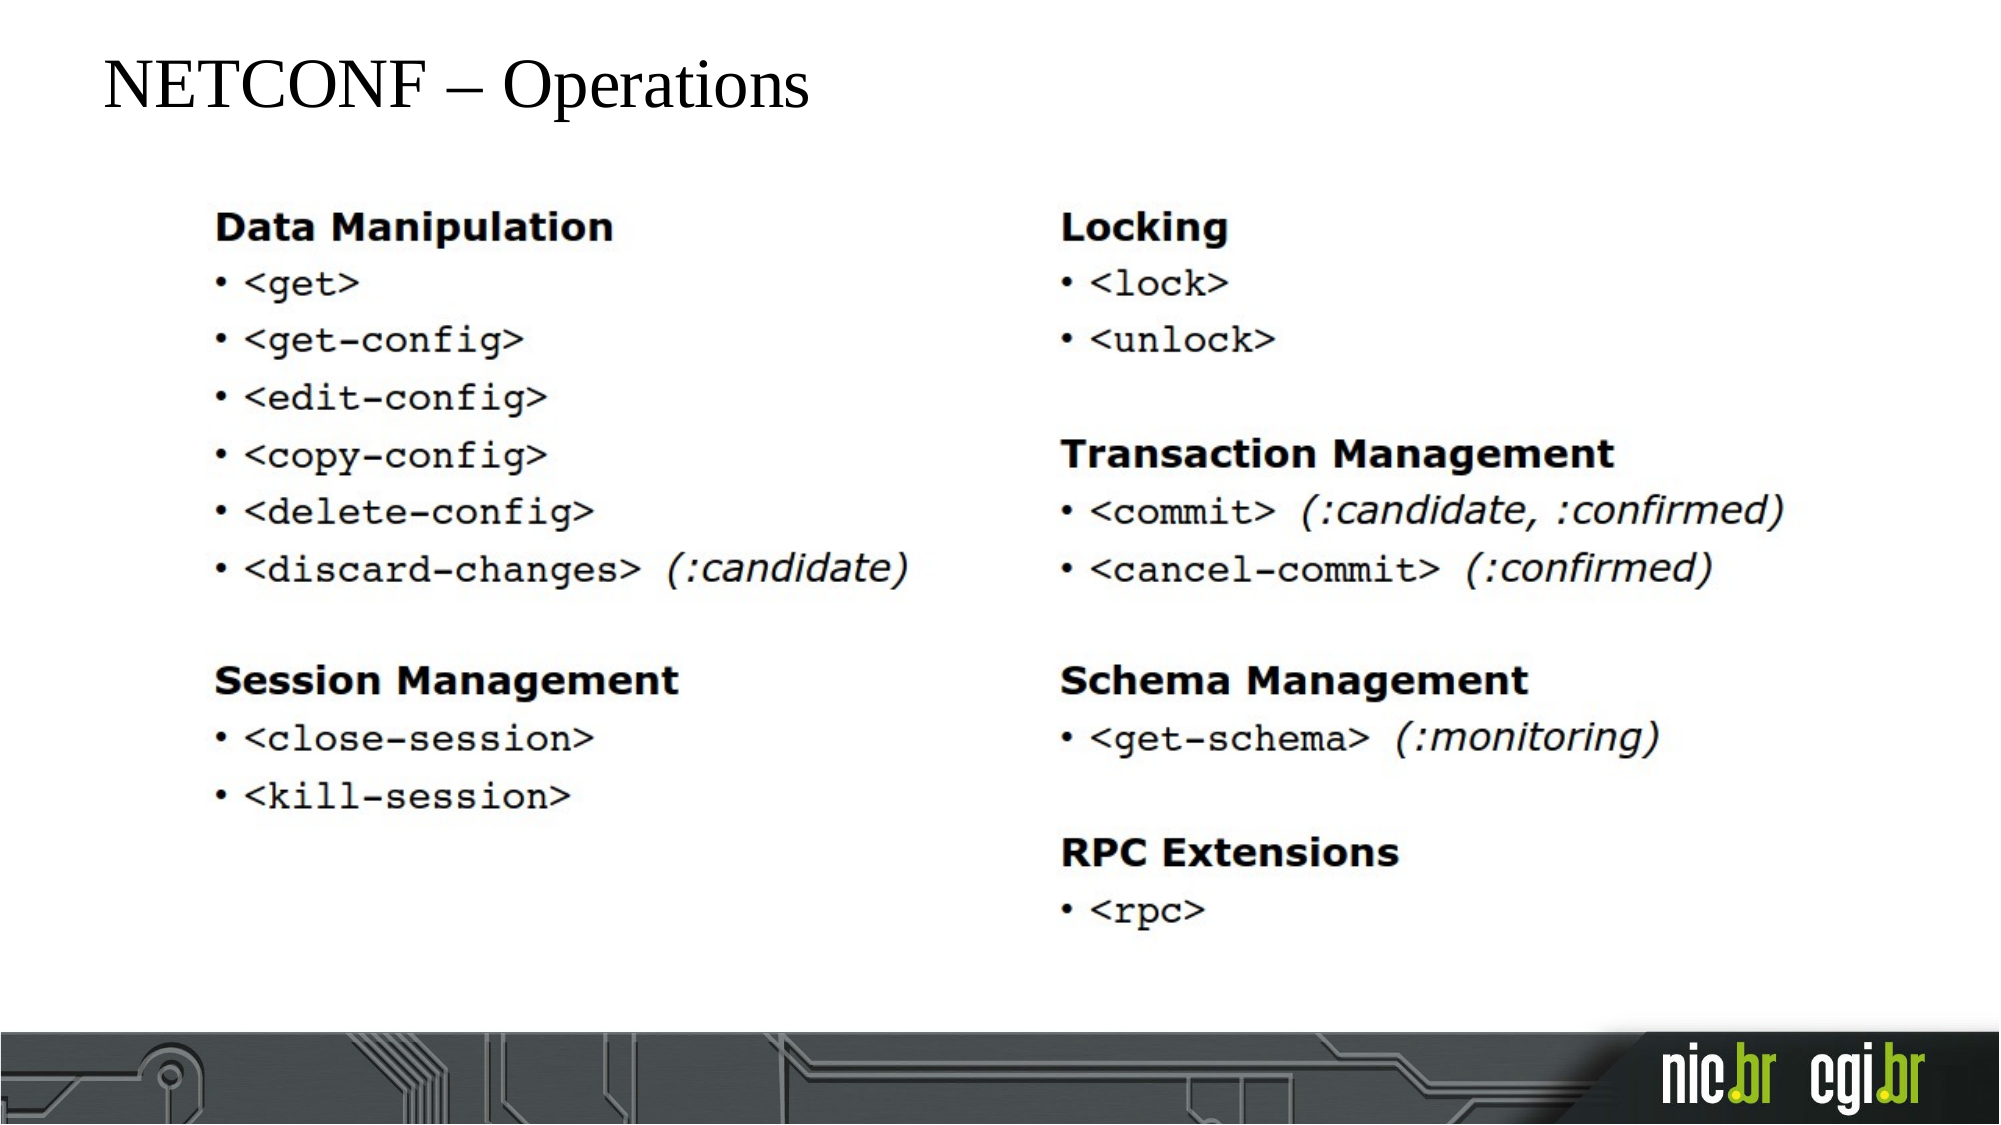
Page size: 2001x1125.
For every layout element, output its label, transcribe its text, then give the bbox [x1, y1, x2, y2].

text_box [182, 177, 1815, 951]
picture [0, 0, 1999, 1124]
title NETCONF – Operations [78, 36, 1923, 122]
